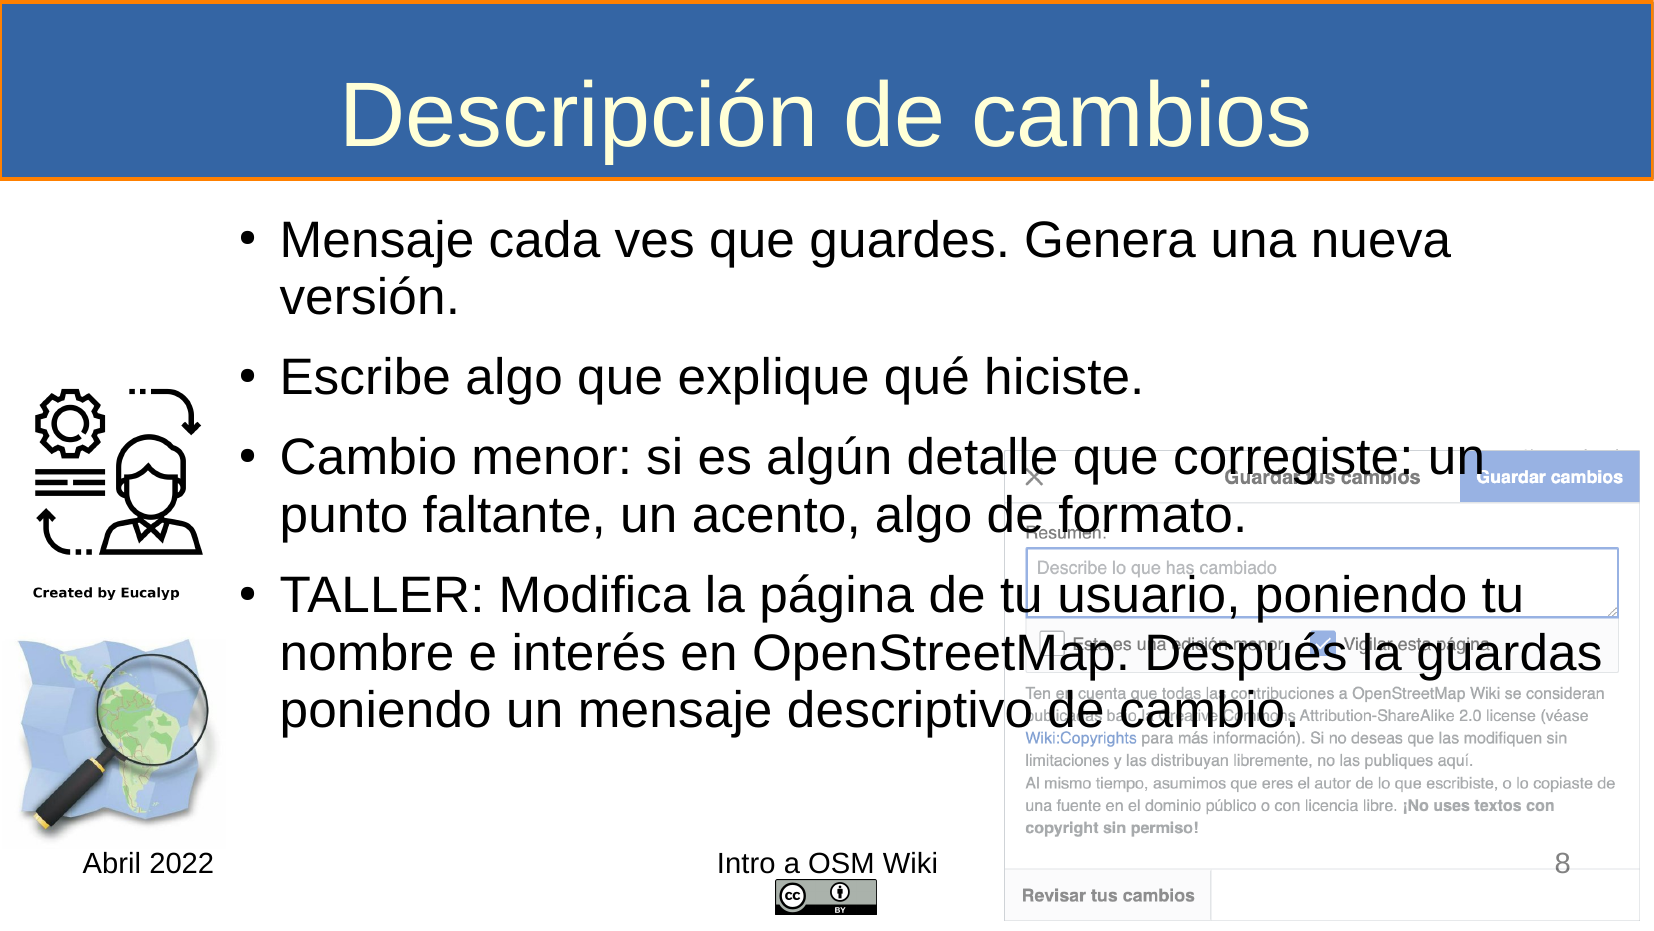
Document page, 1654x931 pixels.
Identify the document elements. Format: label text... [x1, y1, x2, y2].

picture [1004, 450, 1640, 921]
picture [11, 386, 226, 601]
picture [775, 879, 877, 915]
title Descripción de cambios [82, 37, 1571, 193]
list Mensaje cada ves que guardes. Genera una nueva versión. Escribe algo que explique qué hiciste. Cambio menor: si es algún detalle que corregiste: un punto faltante, un acento, algo de formato. TALLER: Modifica la página de tu usuario, poniendo tu nombre e interés en OpenStreetMap. Después la guardas poniendo un mensaje descriptivo de cambio. [225, 210, 1609, 751]
picture [0, 623, 226, 849]
